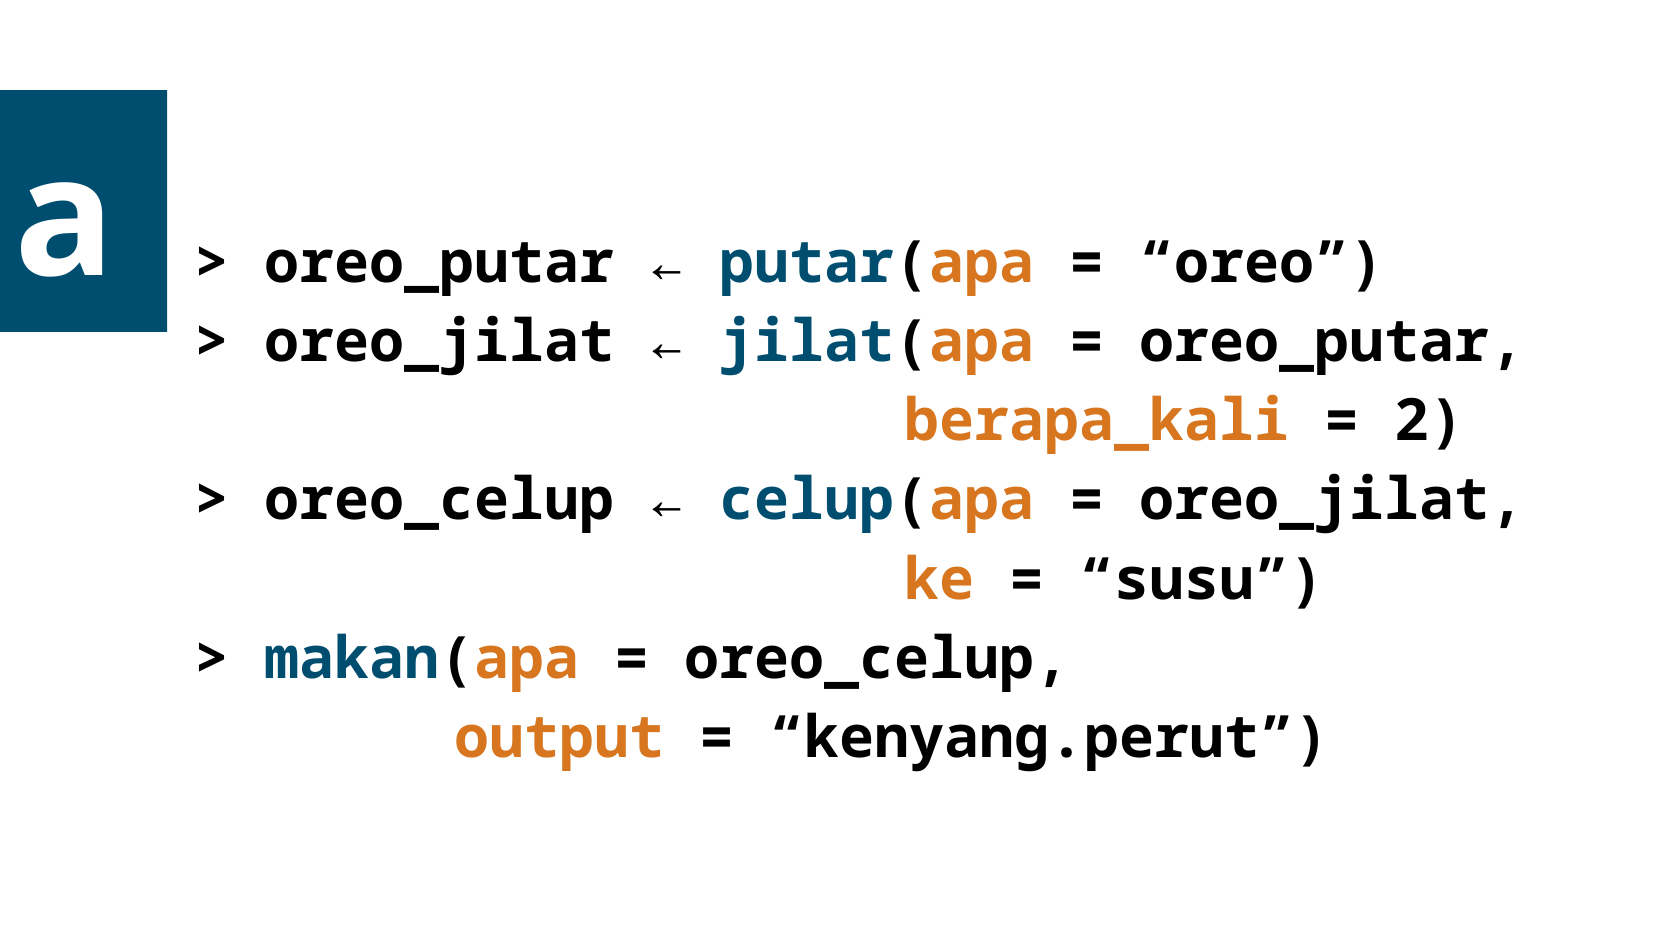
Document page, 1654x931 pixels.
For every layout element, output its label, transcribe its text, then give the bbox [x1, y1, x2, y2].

text_box a [0, 90, 168, 301]
text_box > oreo_putar ← putar(apa = “oreo”) > oreo_jilat ← jilat(apa = oreo_putar, berapa_kali = 2) > oreo_celup ← celup(apa = oreo_jilat, ke = “susu”) > makan(apa = oreo_celup, output = “kenyang.perut”) [180, 212, 1575, 718]
